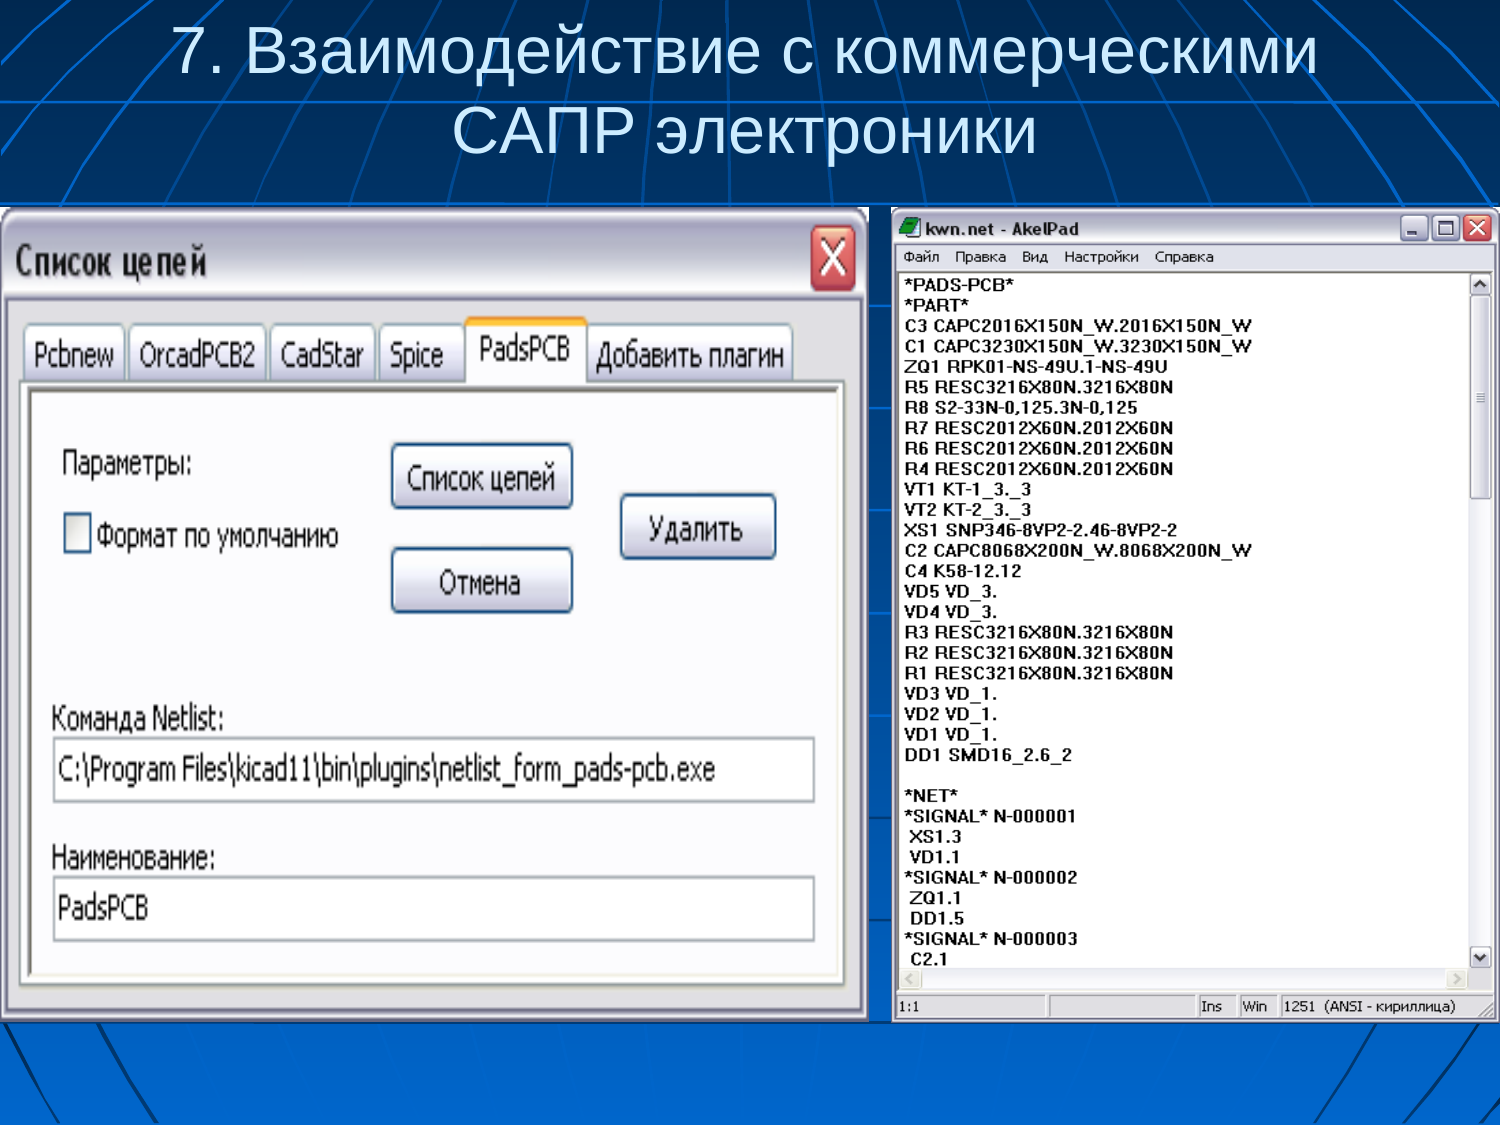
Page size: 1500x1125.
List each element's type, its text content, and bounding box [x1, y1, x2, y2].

picture [891, 207, 1500, 1023]
text_box 7. Взаимодействие с коммерческими САПР электроники [83, 14, 1409, 160]
picture [0, 207, 869, 1022]
